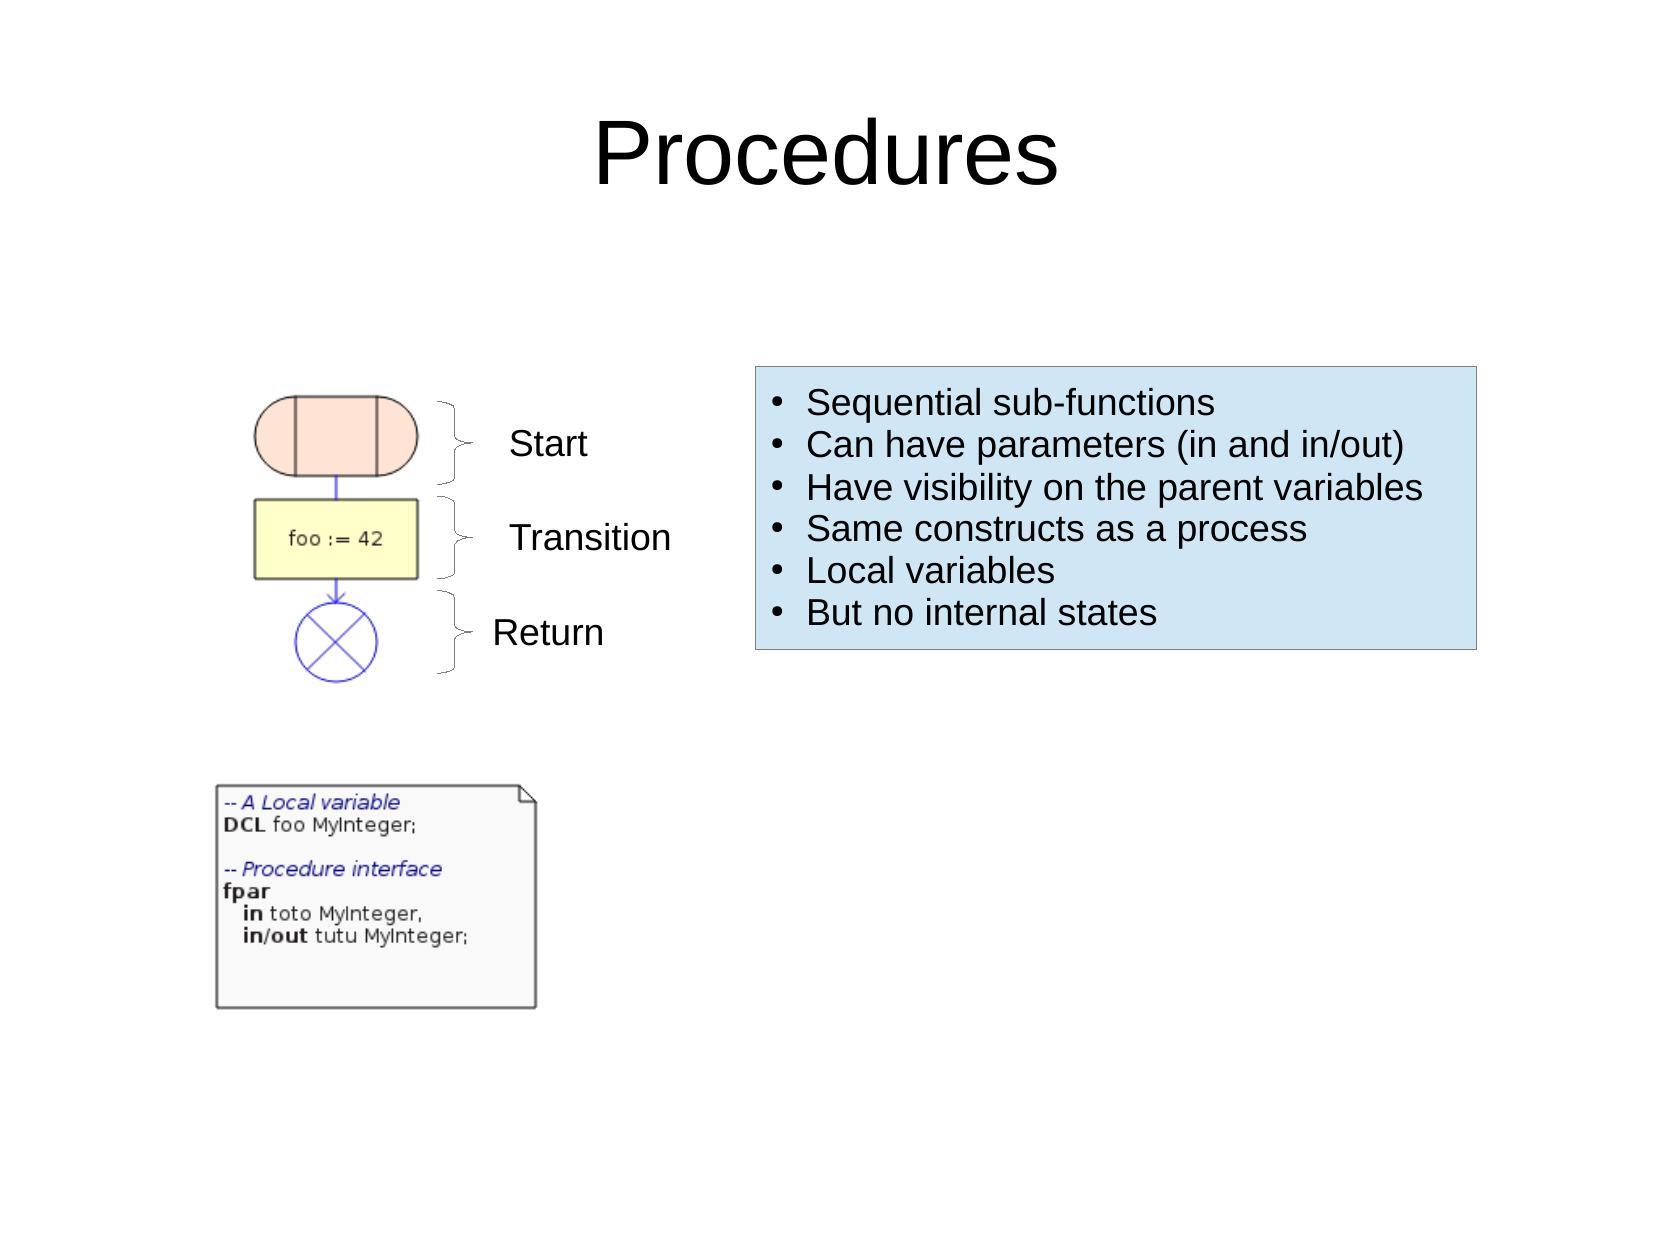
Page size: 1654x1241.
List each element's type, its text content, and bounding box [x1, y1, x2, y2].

picture [247, 389, 426, 690]
text_box Transition [437, 496, 473, 579]
title Procedures [82, 49, 1571, 257]
text_box Return [437, 590, 473, 674]
text_box Sequential sub-functions Can have parameters (in and in/out) Have visibility on the parent variables Same constructs as a process Local variables But no internal states [755, 366, 1477, 650]
text_box Start [437, 401, 473, 485]
picture [209, 778, 544, 1016]
